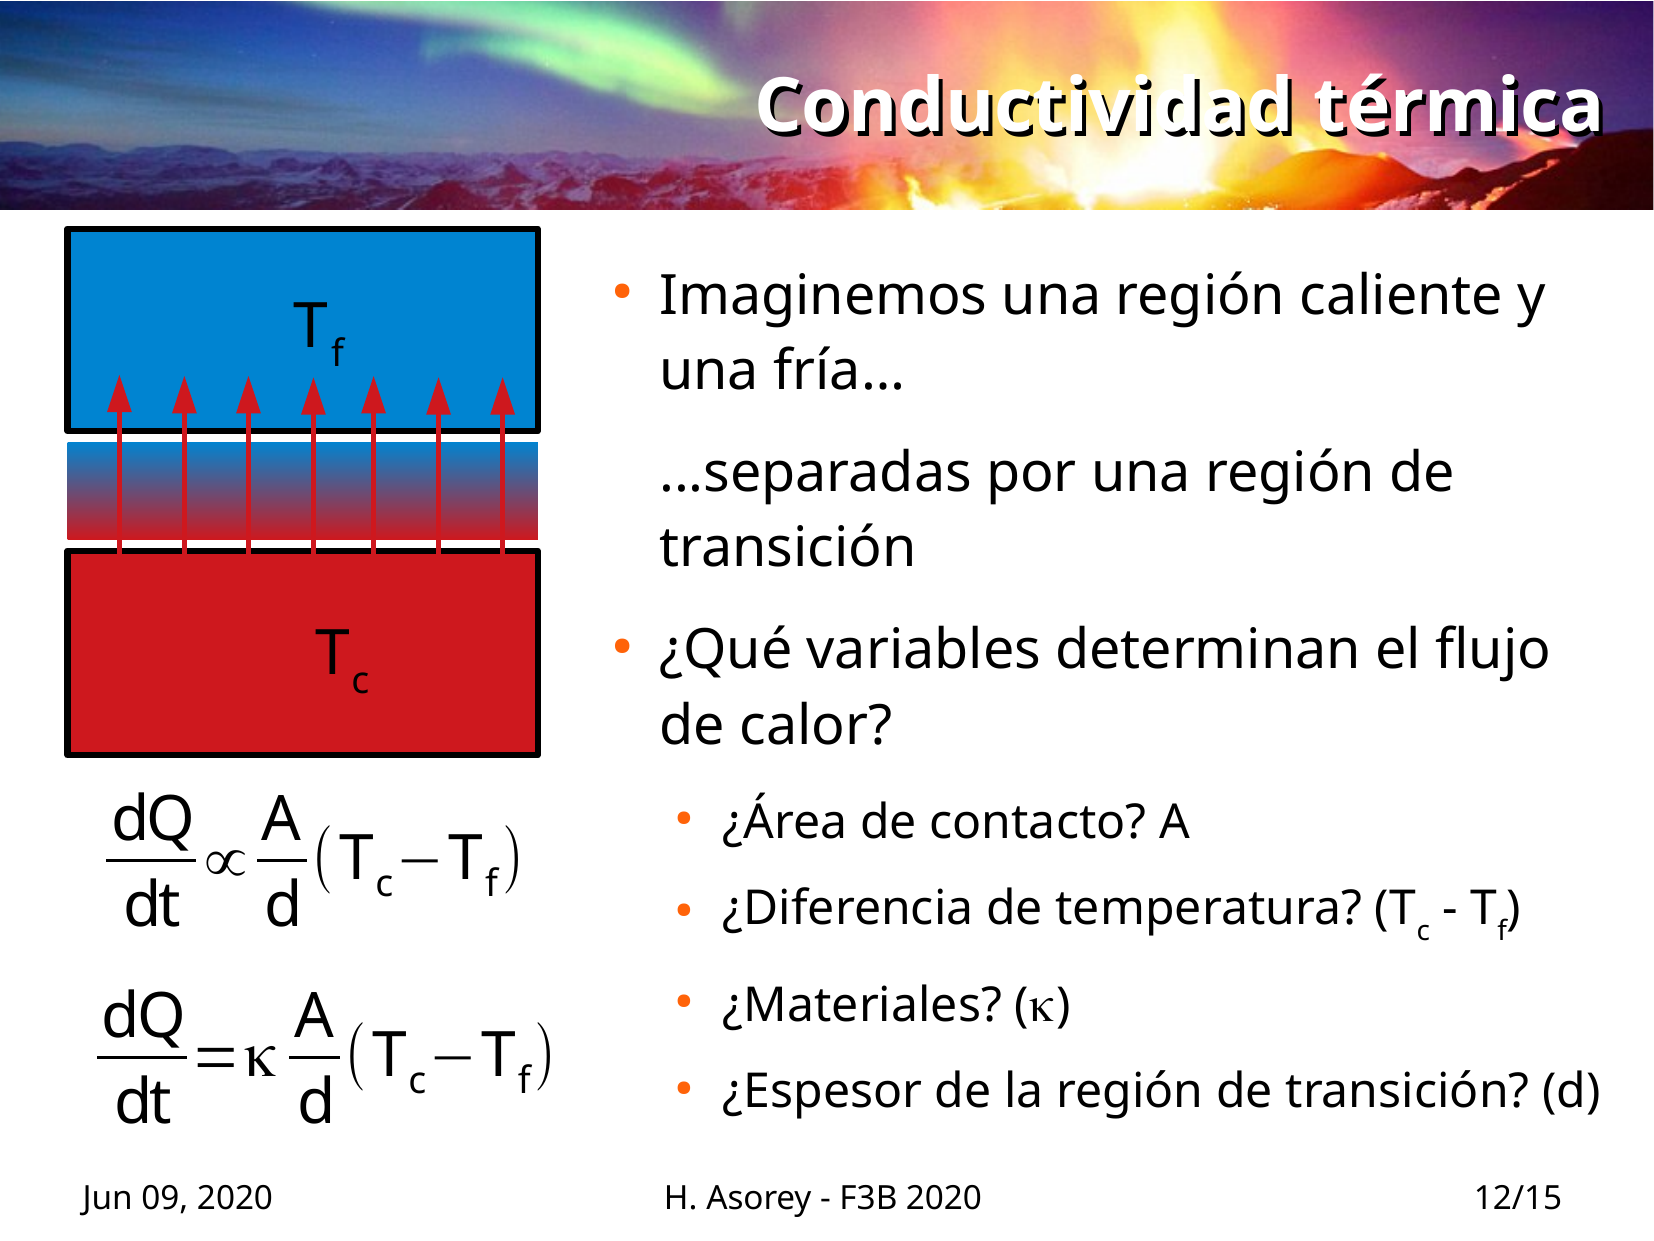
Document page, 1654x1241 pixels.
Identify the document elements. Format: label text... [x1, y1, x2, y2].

chart [87, 977, 563, 1139]
title Conductividad térmica [45, 15, 1606, 191]
chart [307, 614, 376, 703]
text_box [67, 550, 538, 756]
list Imaginemos una región caliente y una fría… ...separadas por una región de transición ¿Qué variables determinan el flujo de calor? ¿Área de contacto? A ¿Diferencia de temperatura? (Tc - Tf) ¿Materiales? (k) ¿Espesor de la región de transición? (d) [596, 255, 1606, 1156]
picture [0, 1, 1654, 210]
text_box [251, 442, 311, 540]
text_box [376, 442, 436, 540]
chart [96, 780, 529, 942]
text_box [67, 442, 117, 540]
text_box [67, 228, 538, 432]
text_box [505, 442, 538, 540]
text_box [187, 442, 246, 540]
text_box [441, 442, 500, 540]
text_box [122, 442, 182, 540]
chart [285, 287, 351, 375]
text_box [316, 442, 371, 540]
